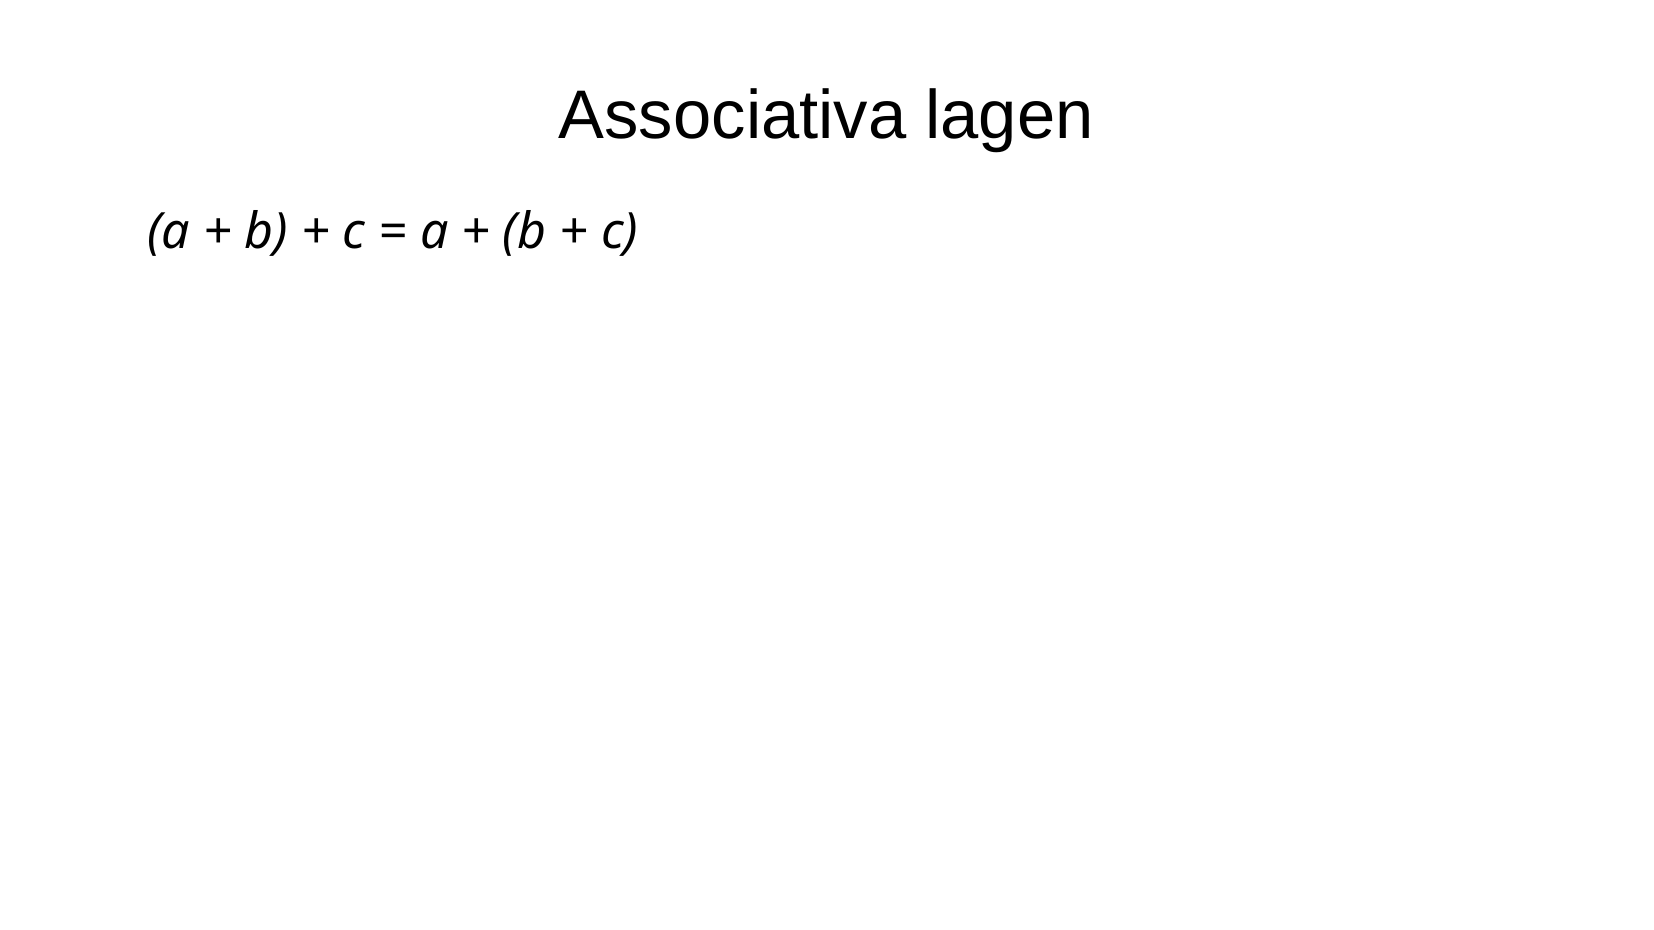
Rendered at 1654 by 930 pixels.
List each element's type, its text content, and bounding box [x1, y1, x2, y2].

title Associativa lagen [82, 36, 1571, 193]
list (a + b) + c = a + (b + c) [76, 195, 1565, 735]
